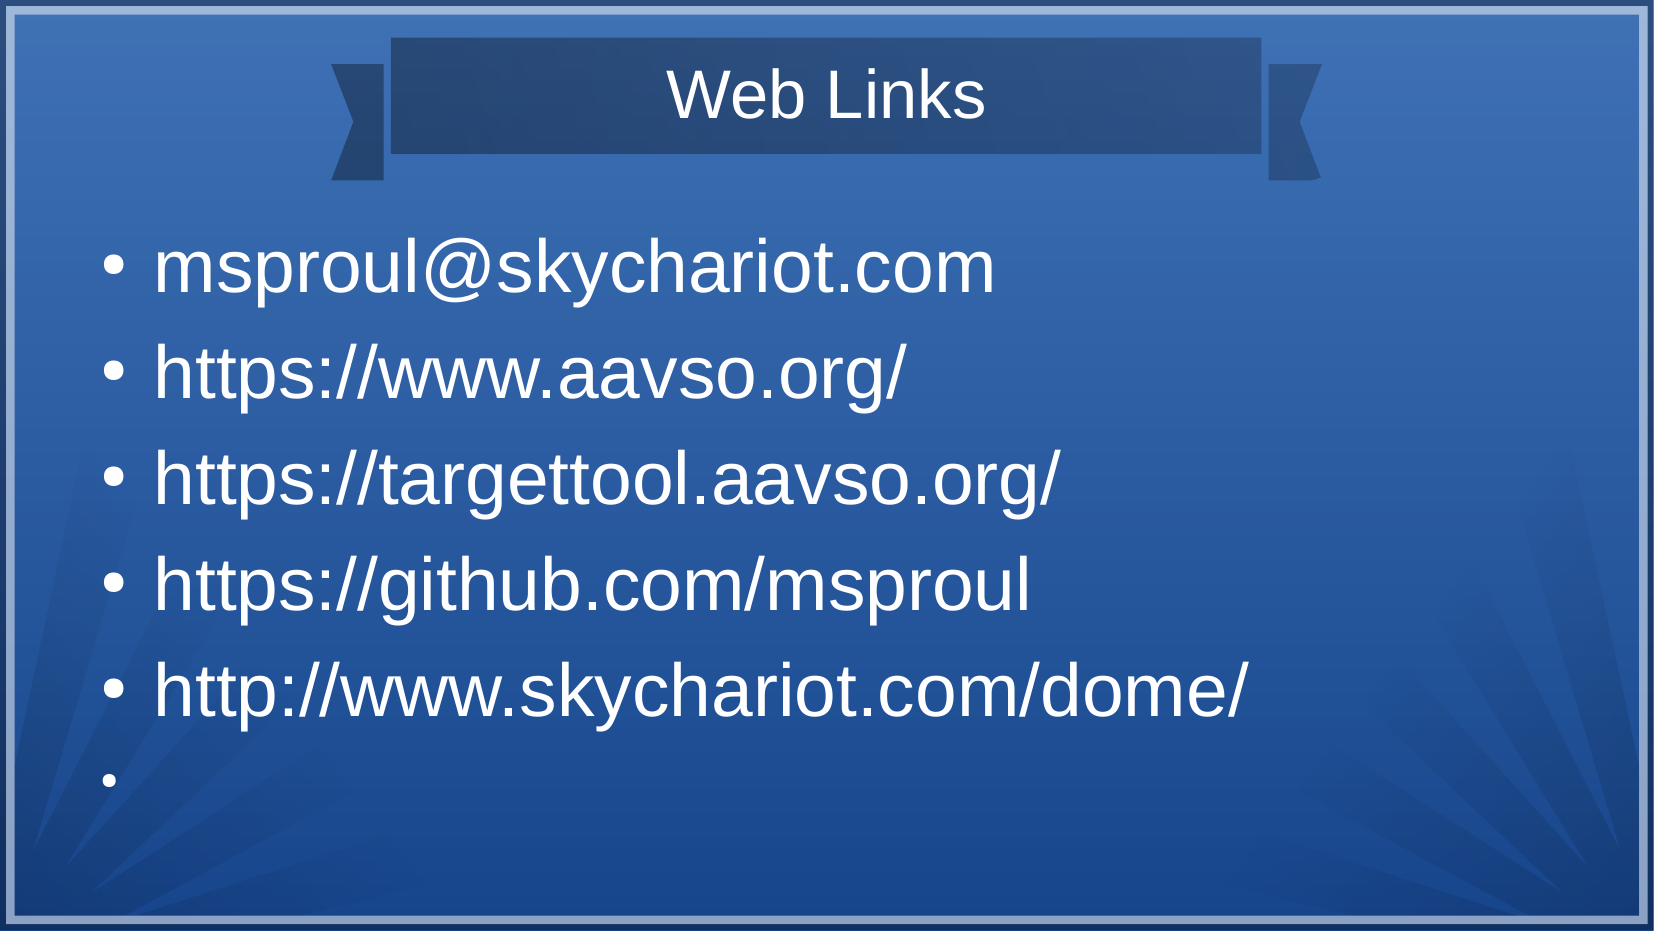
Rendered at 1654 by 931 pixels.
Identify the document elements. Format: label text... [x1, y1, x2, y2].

title Web Links [389, 35, 1264, 154]
list msproul@skychariot.com https://www.aavso.org/ https://targettool.aavso.org/ https://github.com/msproul http://www.skychariot.com/dome/ [82, 224, 1571, 848]
